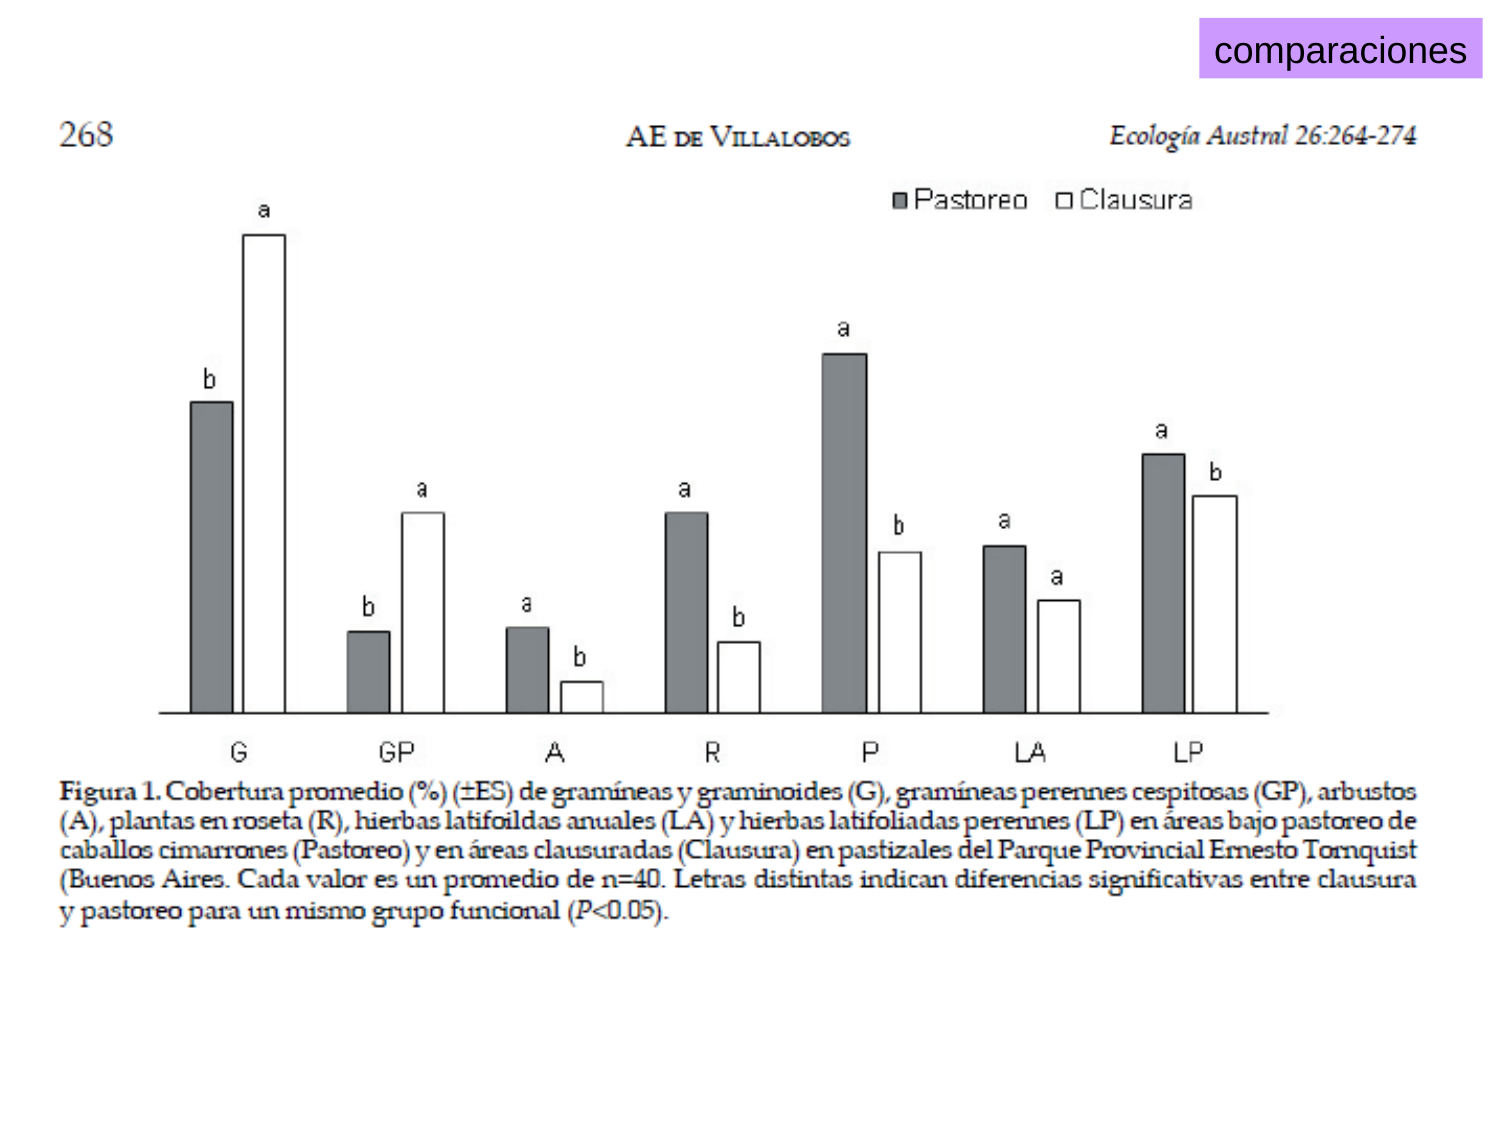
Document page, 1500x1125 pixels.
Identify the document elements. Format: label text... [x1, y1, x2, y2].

picture [46, 101, 1454, 932]
text_box comparaciones [1199, 17, 1483, 79]
